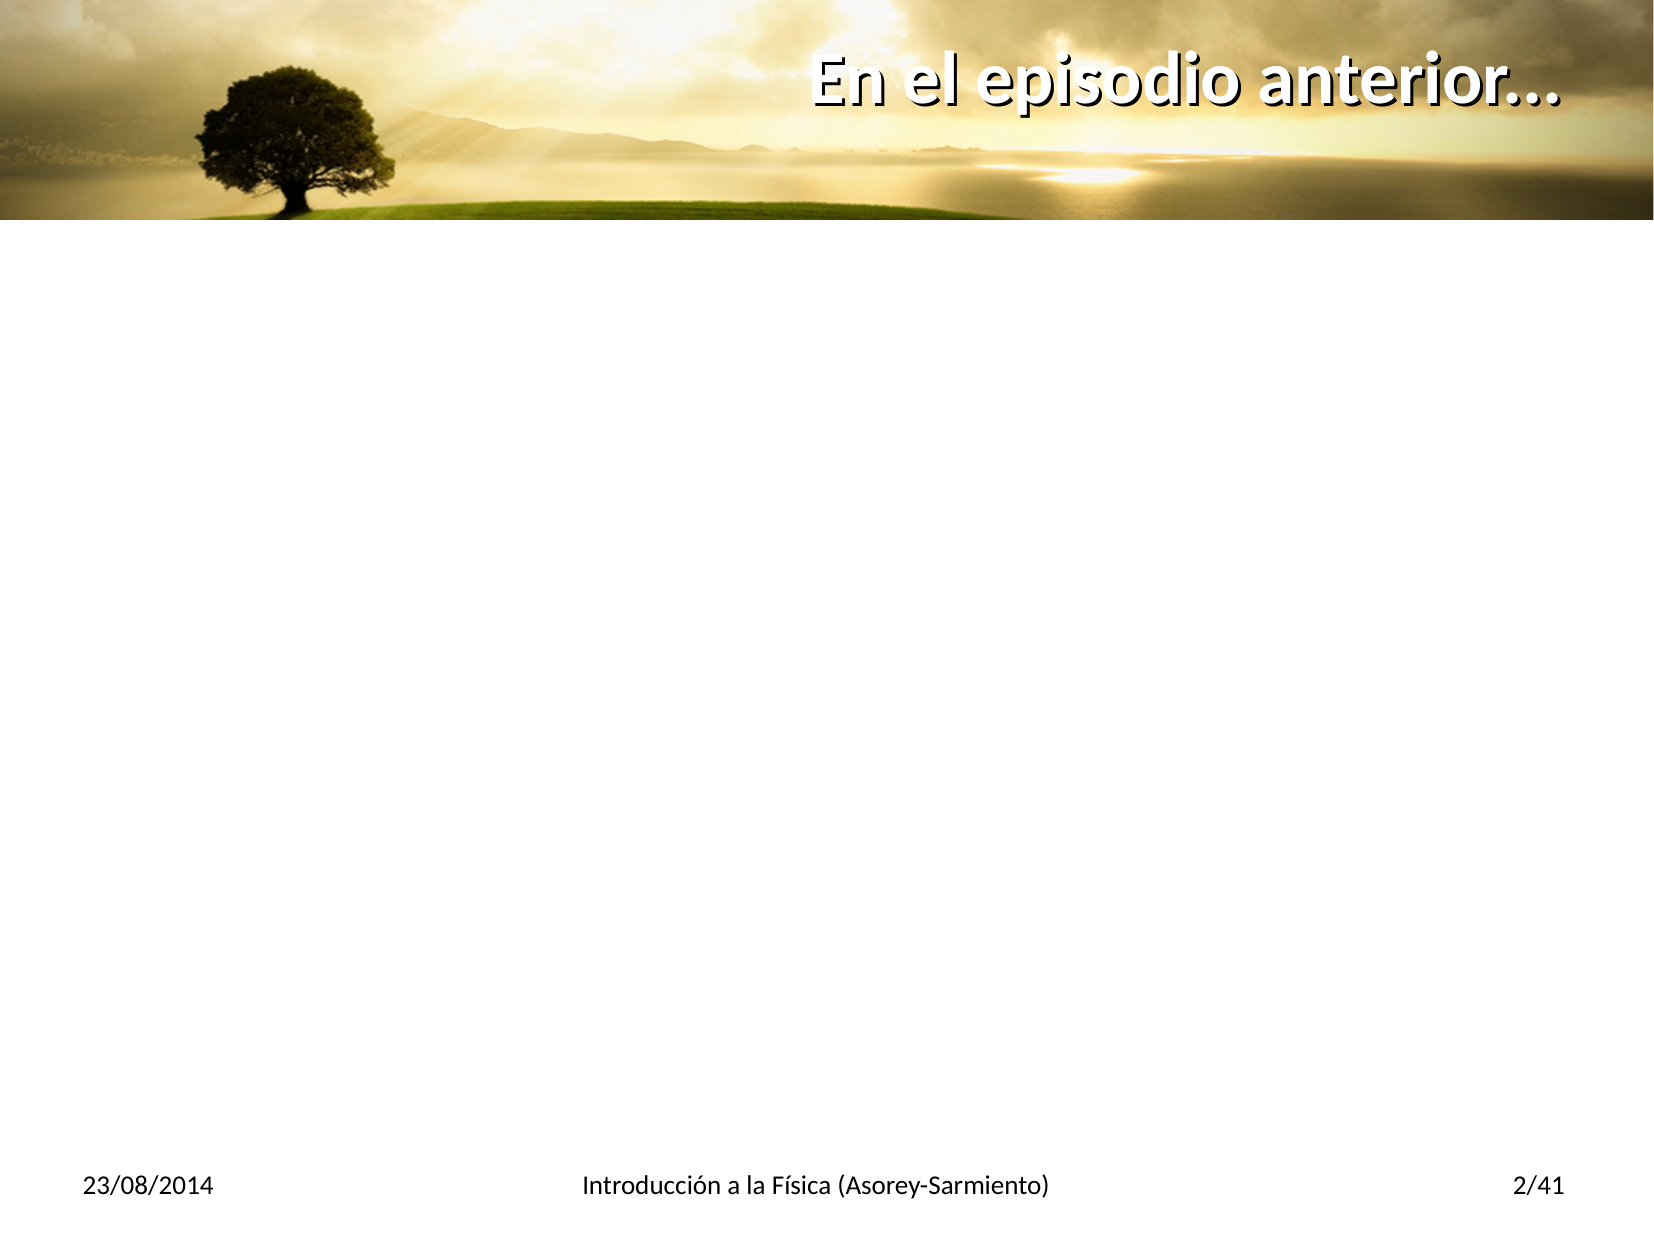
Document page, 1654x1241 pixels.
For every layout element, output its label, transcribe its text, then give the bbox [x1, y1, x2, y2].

title En el episodio anterior... [75, 19, 1564, 151]
picture [0, 0, 1654, 220]
